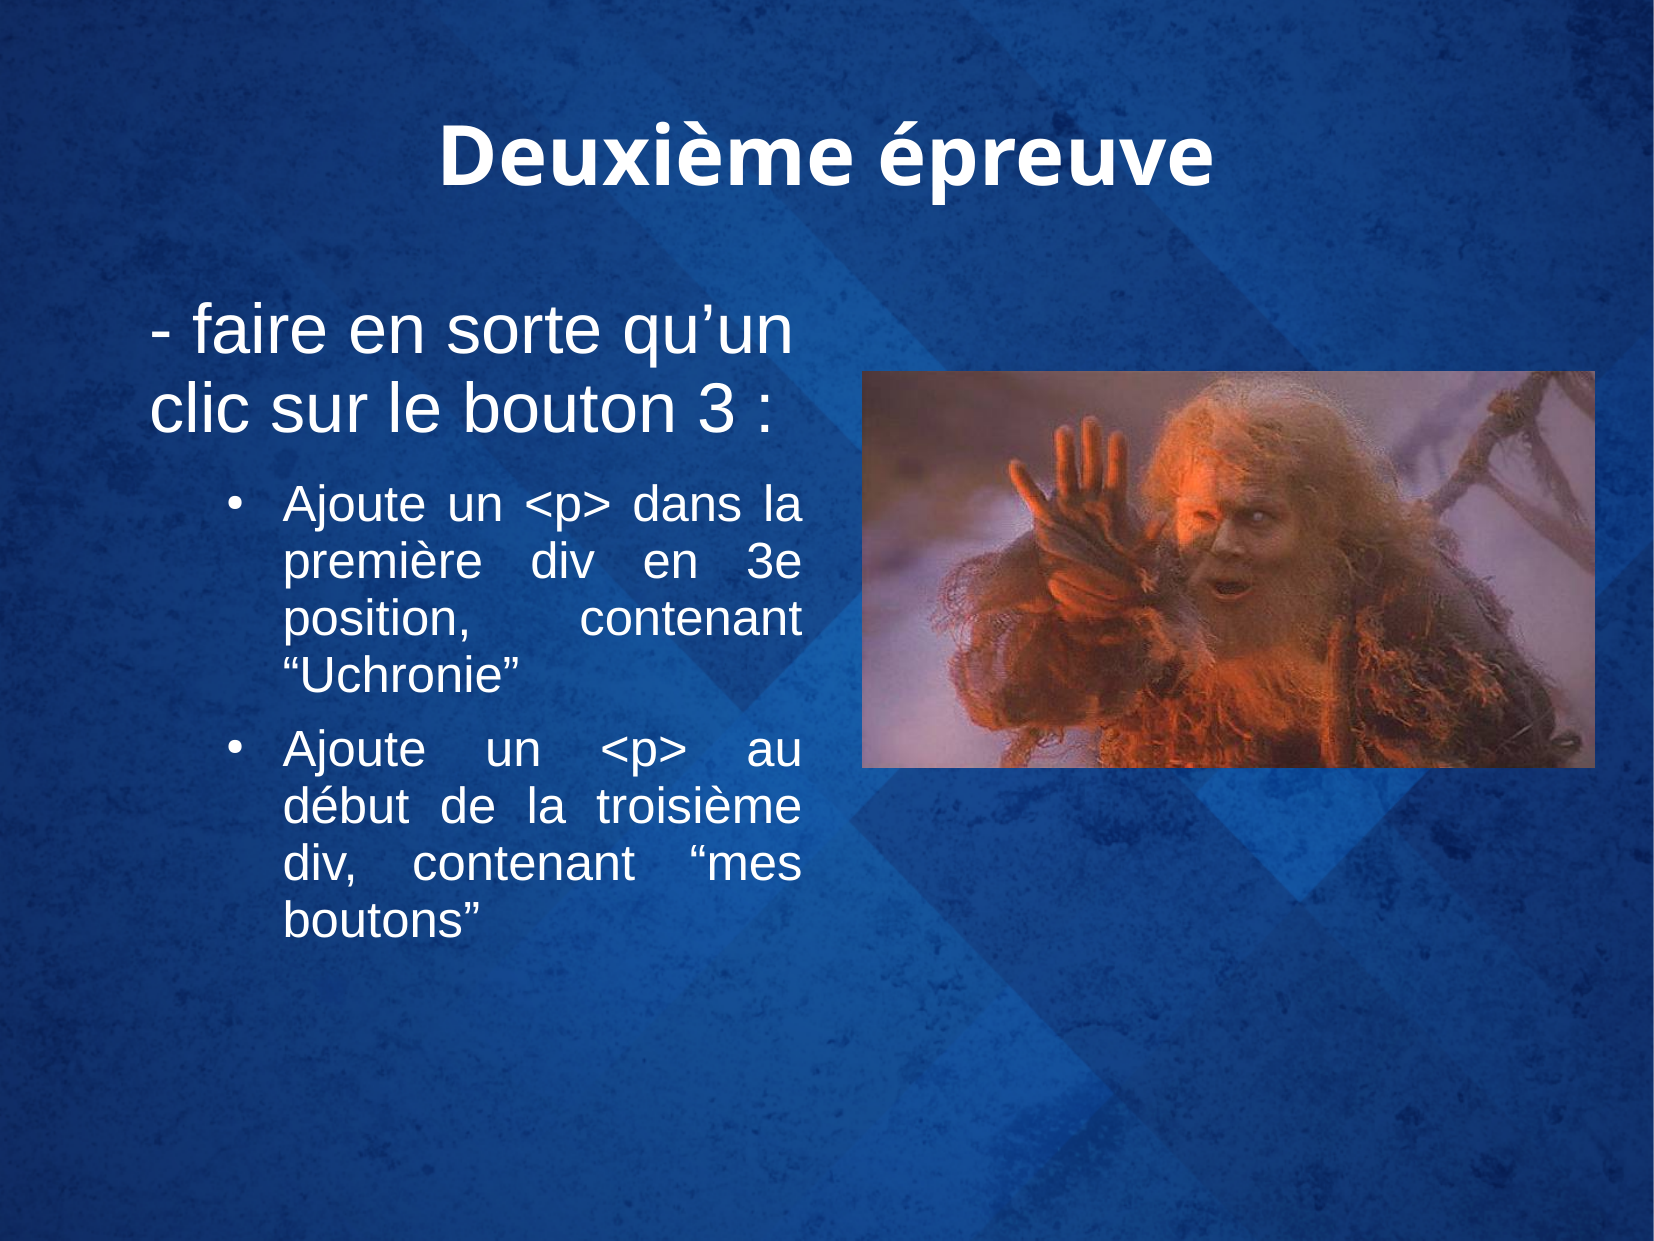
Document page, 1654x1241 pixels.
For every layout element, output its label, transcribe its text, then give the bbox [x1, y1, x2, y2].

list - faire en sorte qu’un clic sur le bouton 3 : Ajoute un <p> dans la première div en 3e position, contenant “Uchronie” Ajoute un <p> au début de la troisième div, contenant “mes boutons” [82, 290, 804, 1010]
title Deuxième épreuve [82, 49, 1571, 257]
picture [0, 0, 1654, 1241]
